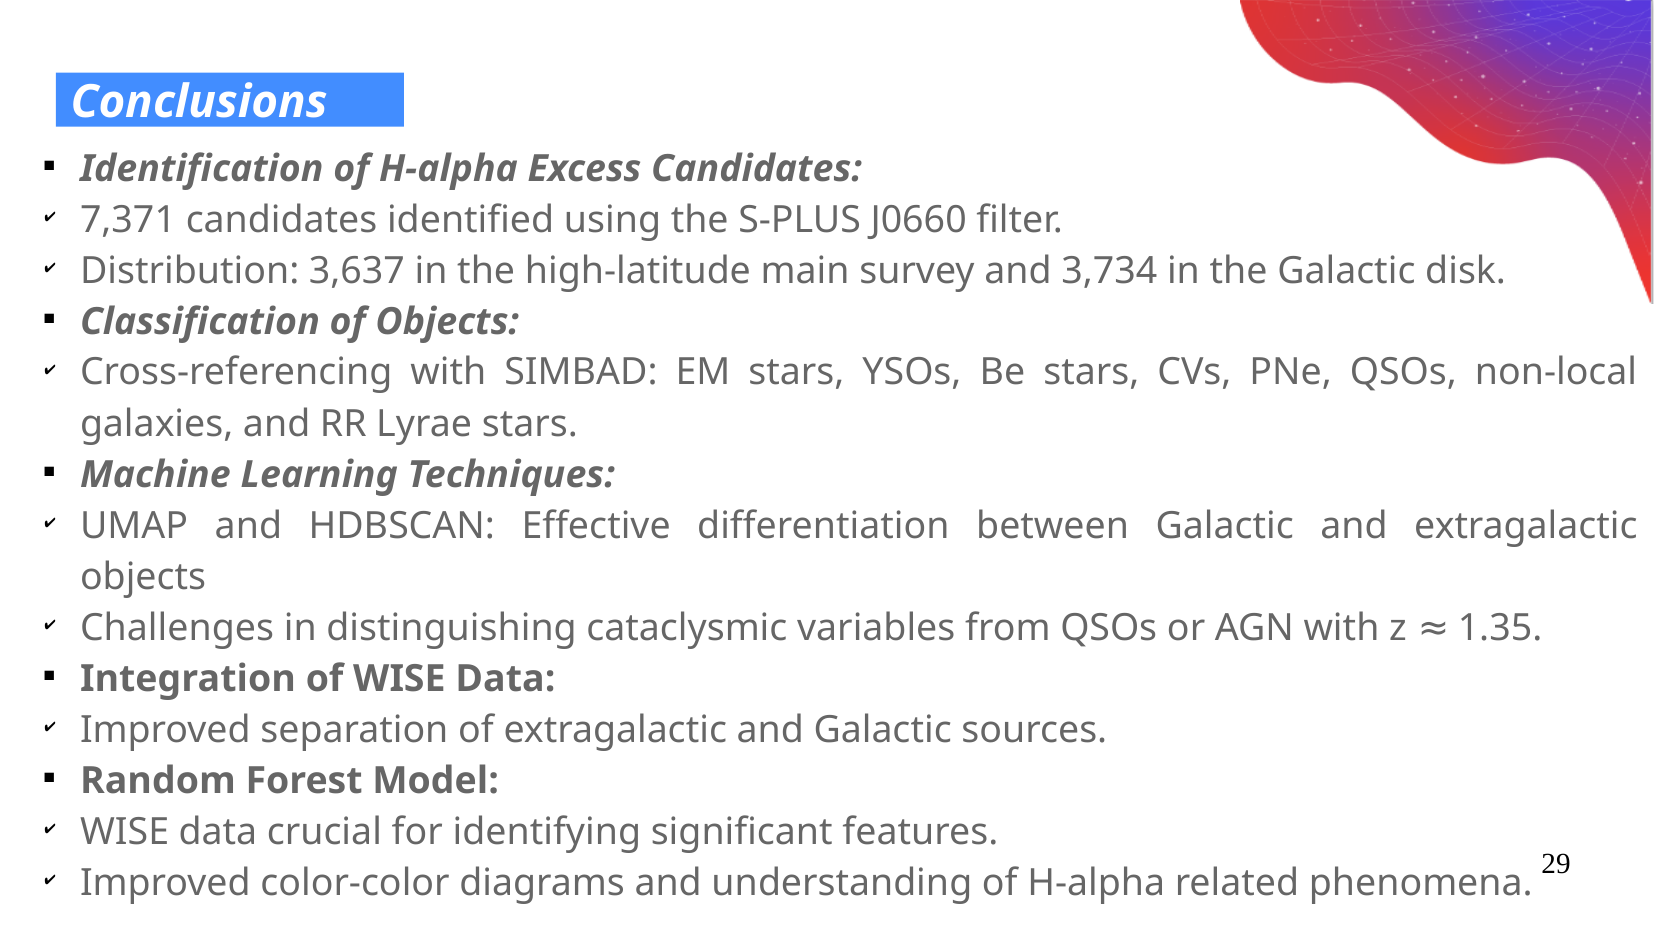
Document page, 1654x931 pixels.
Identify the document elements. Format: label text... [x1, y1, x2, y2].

picture [1240, 0, 1654, 133]
text_box Identification of H-alpha Excess Candidates: 7,371 candidates identified using the S-PLUS J0660 filter. Distribution: 3,637 in the high-latitude main survey and 3,734 in the Galactic disk. Classification of Objects: Cross-referencing with SIMBAD: EM stars, YSOs, Be stars, CVs, PNe, QSOs, non-local galaxies, and RR Lyrae stars. Machine Learning Techniques: UMAP and HDBSCAN: Effective differentiation between Galactic and extragalactic objects Challenges in distinguishing cataclysmic variables from QSOs or AGN with z ≈ 1.35. Integration of WISE Data: Improved separation of extragalactic and Galactic sources. Random Forest Model: WISE data crucial for identifying significant features. Improved color-color diagrams and understanding of H-alpha related phenomena. [29, 133, 1654, 931]
text_box Conclusions [55, 72, 404, 127]
